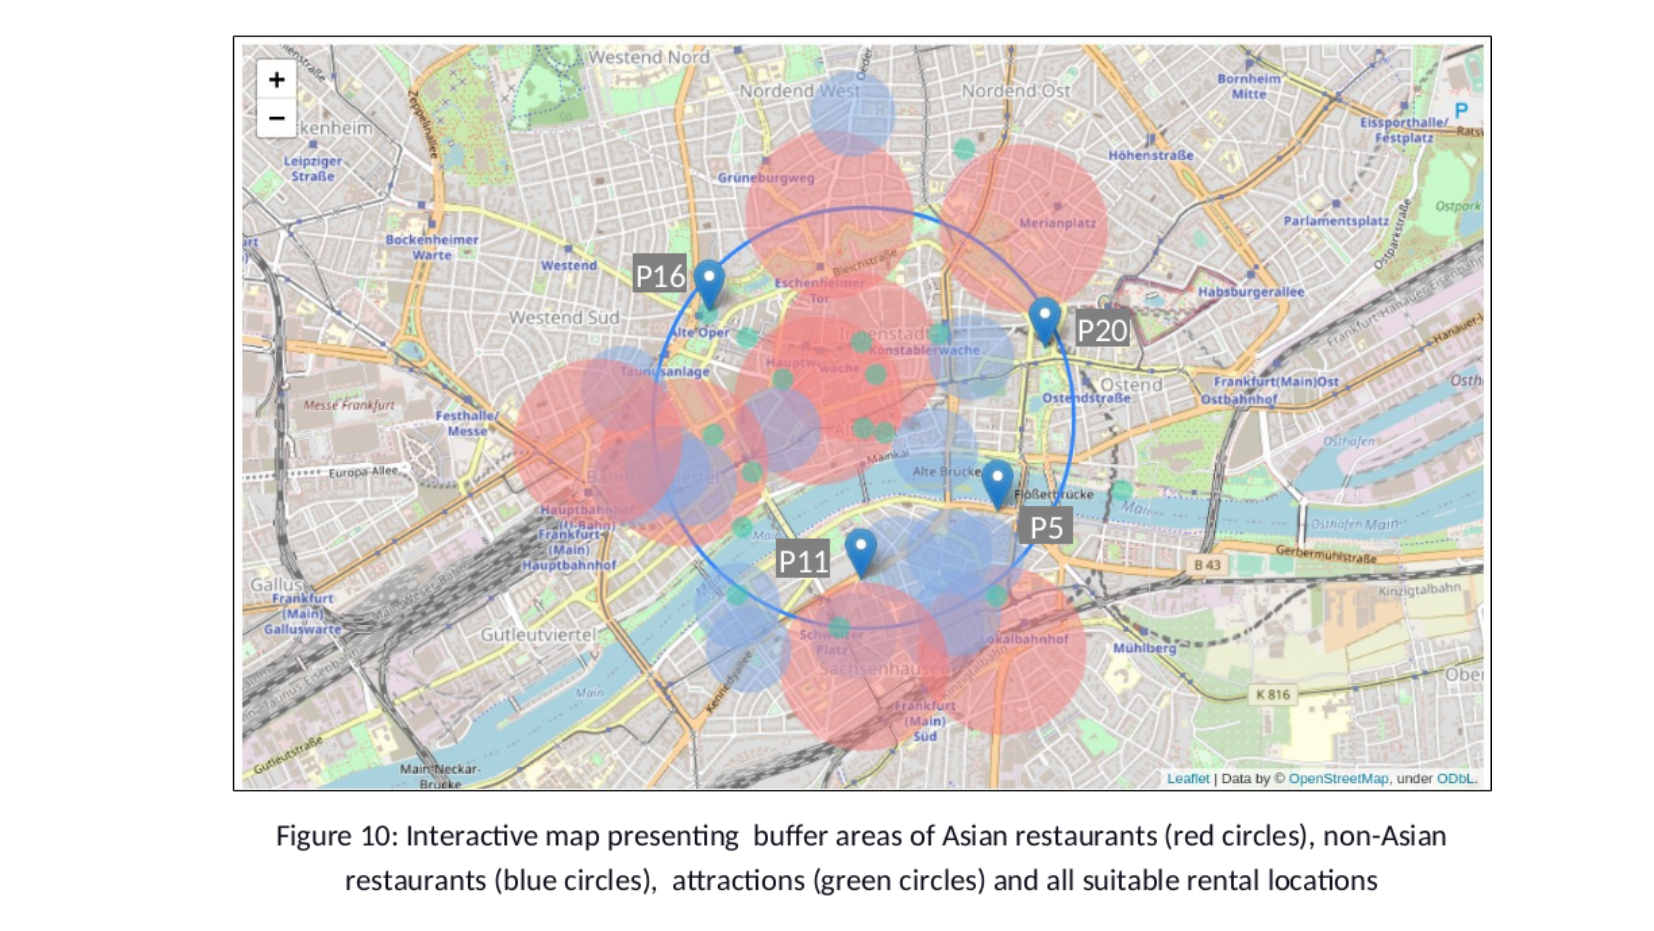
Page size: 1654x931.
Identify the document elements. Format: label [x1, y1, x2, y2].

picture [229, 29, 1492, 897]
